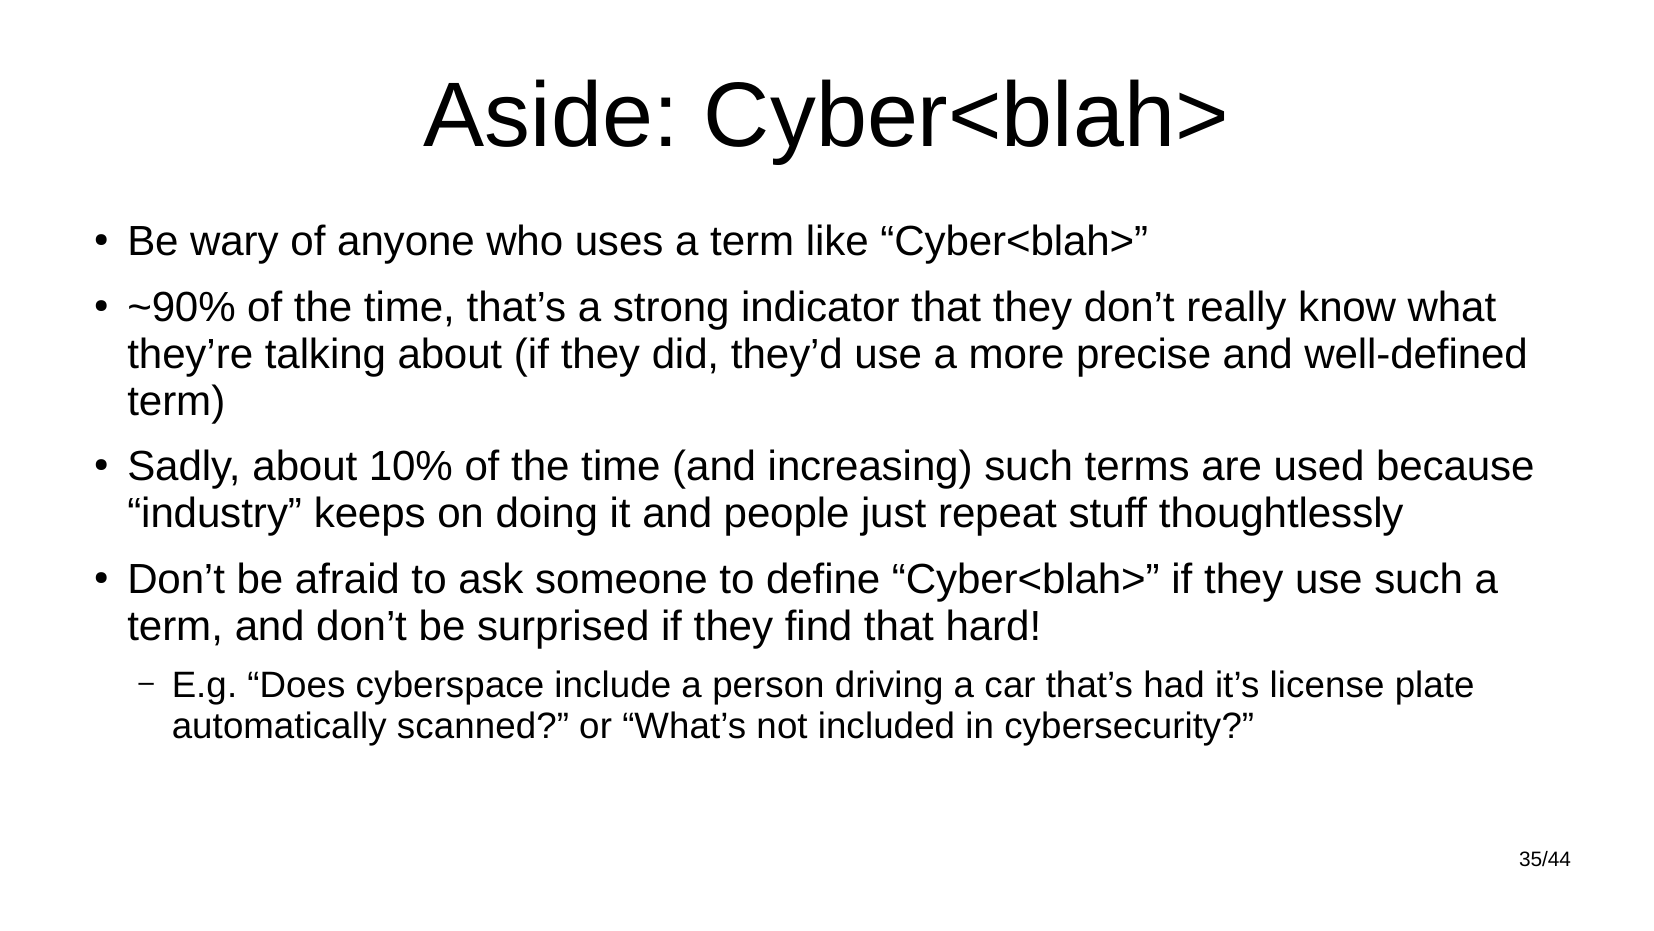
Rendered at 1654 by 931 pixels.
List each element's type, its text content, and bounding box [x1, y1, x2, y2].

title Aside: Cyber<blah> [82, 37, 1571, 193]
list Be wary of anyone who uses a term like “Cyber<blah>” ~90% of the time, that’s a strong indicator that they don’t really know what they’re talking about (if they did, they’d use a more precise and well-defined term) Sadly, about 10% of the time (and increasing) such terms are used because “industry” keeps on doing it and people just repeat stuff thoughtlessly Don’t be afraid to ask someone to define “Cyber<blah>” if they use such a term, and don’t be surprised if they find that hard! E.g. “Does cyberspace include a person driving a car that’s had it’s license plate automatically scanned?” or “What’s not included in cybersecurity?” [82, 217, 1571, 758]
